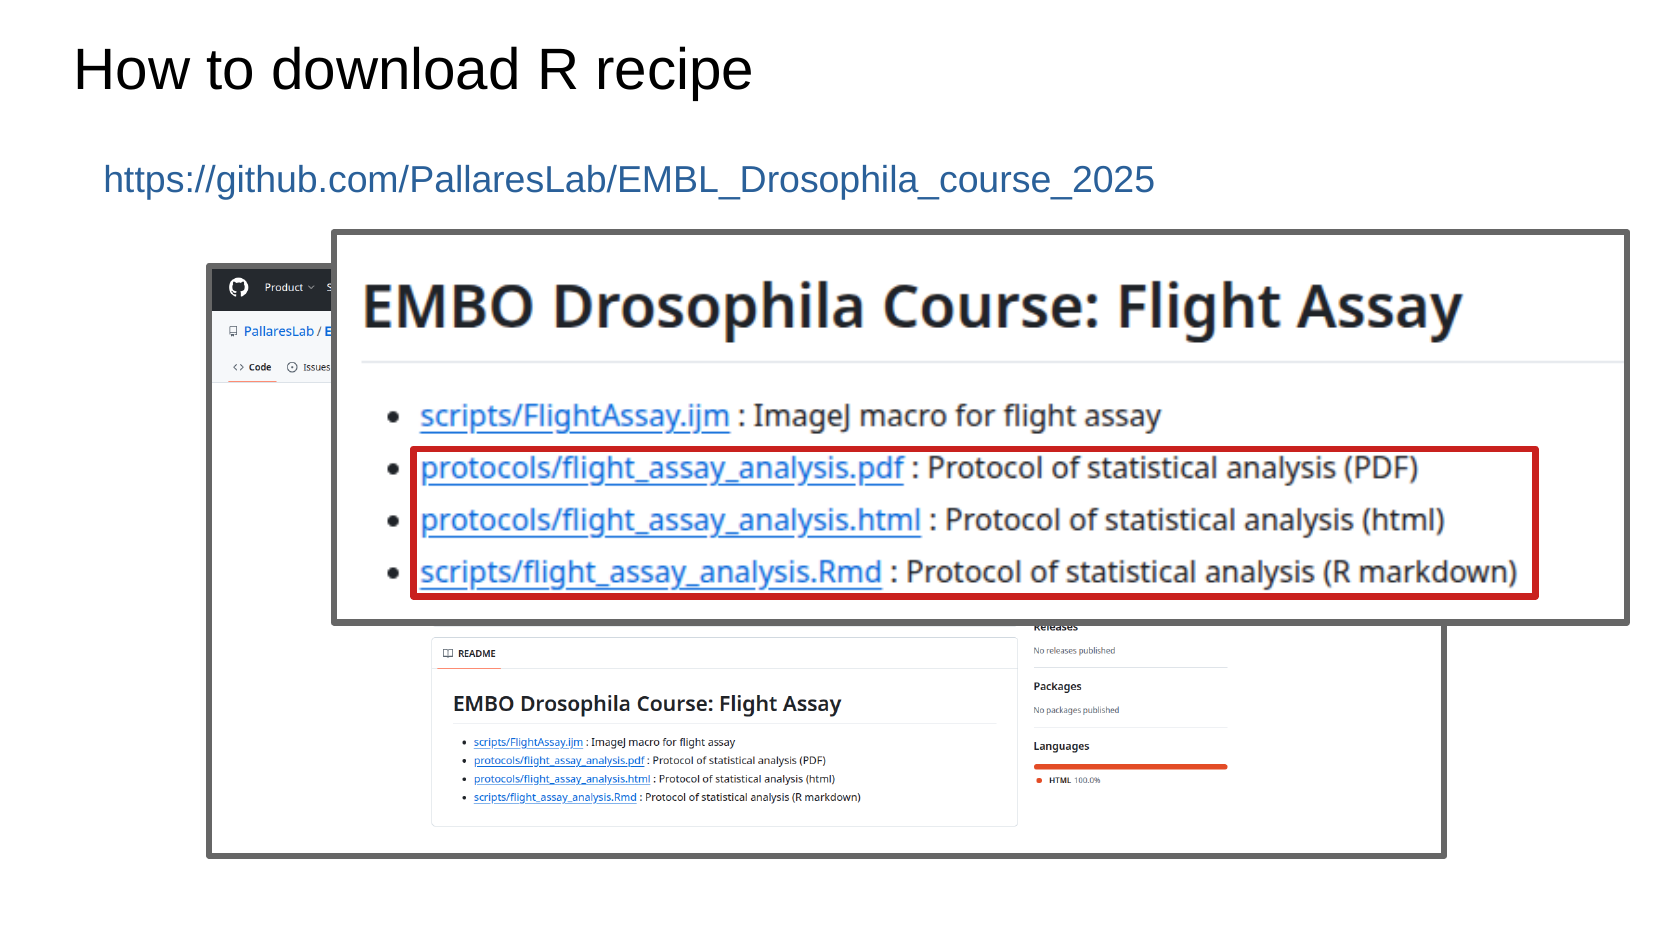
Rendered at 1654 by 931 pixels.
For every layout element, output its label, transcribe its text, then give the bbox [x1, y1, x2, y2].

picture [212, 268, 1442, 853]
text_box How to download R recipe [59, 29, 1418, 148]
picture [336, 235, 1625, 620]
text_box https://github.com/PallaresLab/EMBL_Drosophila_course_2025 [88, 150, 1506, 221]
